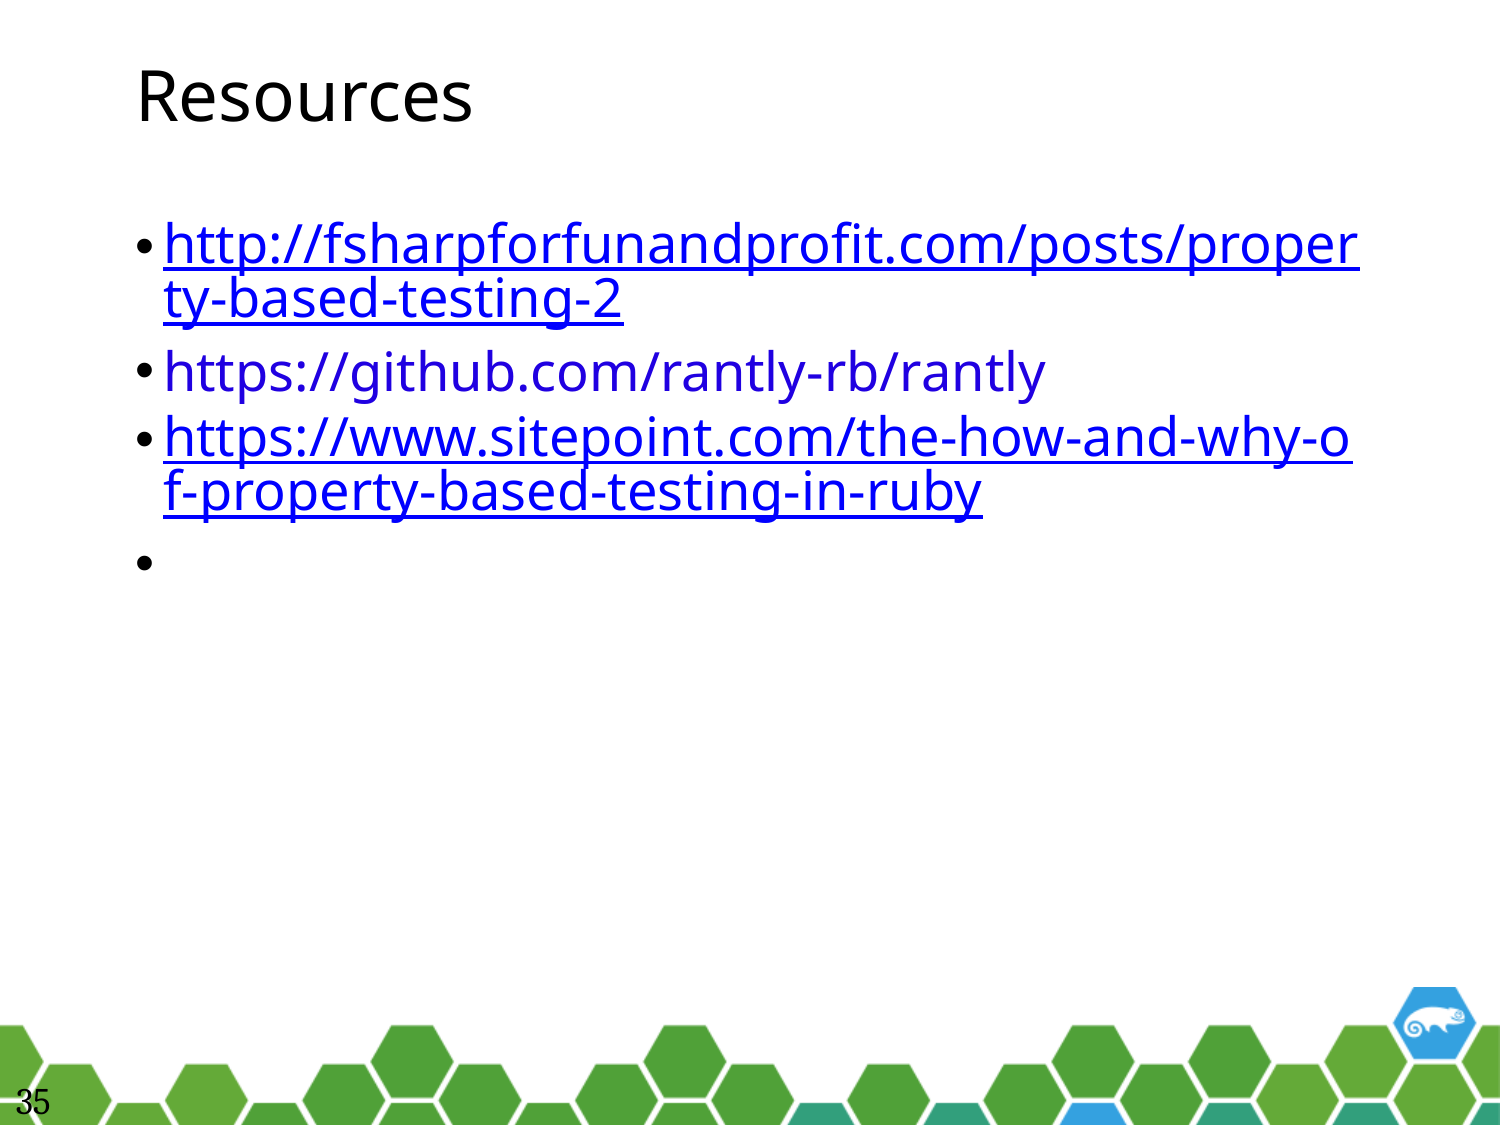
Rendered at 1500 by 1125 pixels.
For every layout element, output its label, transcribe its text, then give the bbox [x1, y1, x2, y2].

picture [0, 987, 1500, 1125]
text_box Resources [134, 12, 1371, 175]
text_box http://fsharpforfunandprofit.com/posts/property-based-testing-2 https://github.com/rantly-rb/rantly https://www.sitepoint.com/the-how-and-why-of-property-based-testing-in-ruby [134, 208, 1371, 862]
